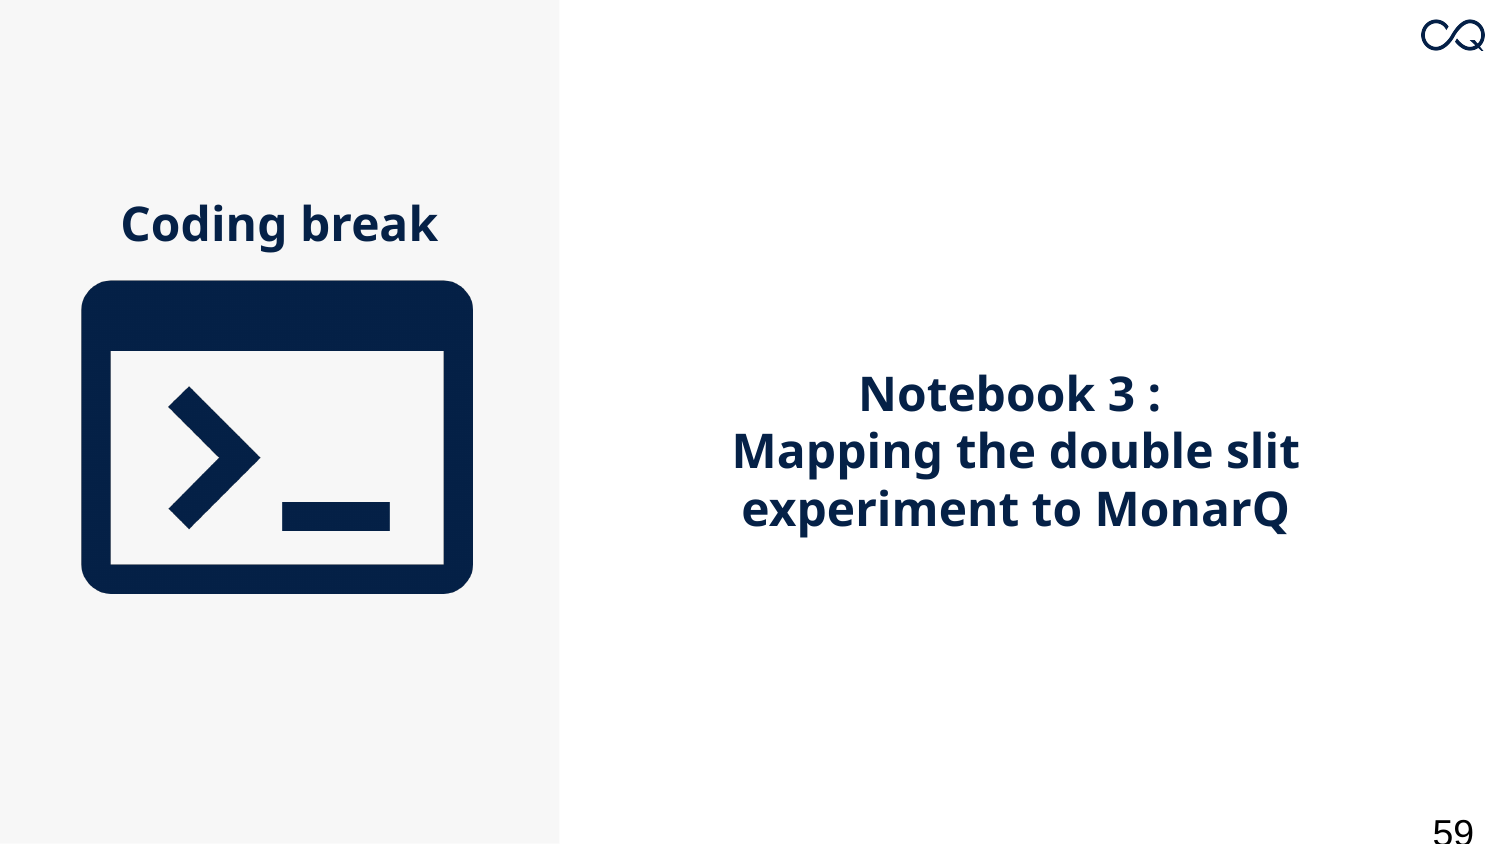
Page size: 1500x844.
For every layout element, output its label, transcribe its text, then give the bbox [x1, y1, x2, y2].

title Notebook 3 : Mapping the double slit experiment to MonarQ [599, 348, 1433, 496]
title Coding break [105, 178, 458, 262]
picture [42, 262, 512, 672]
picture [1421, 19, 1485, 51]
